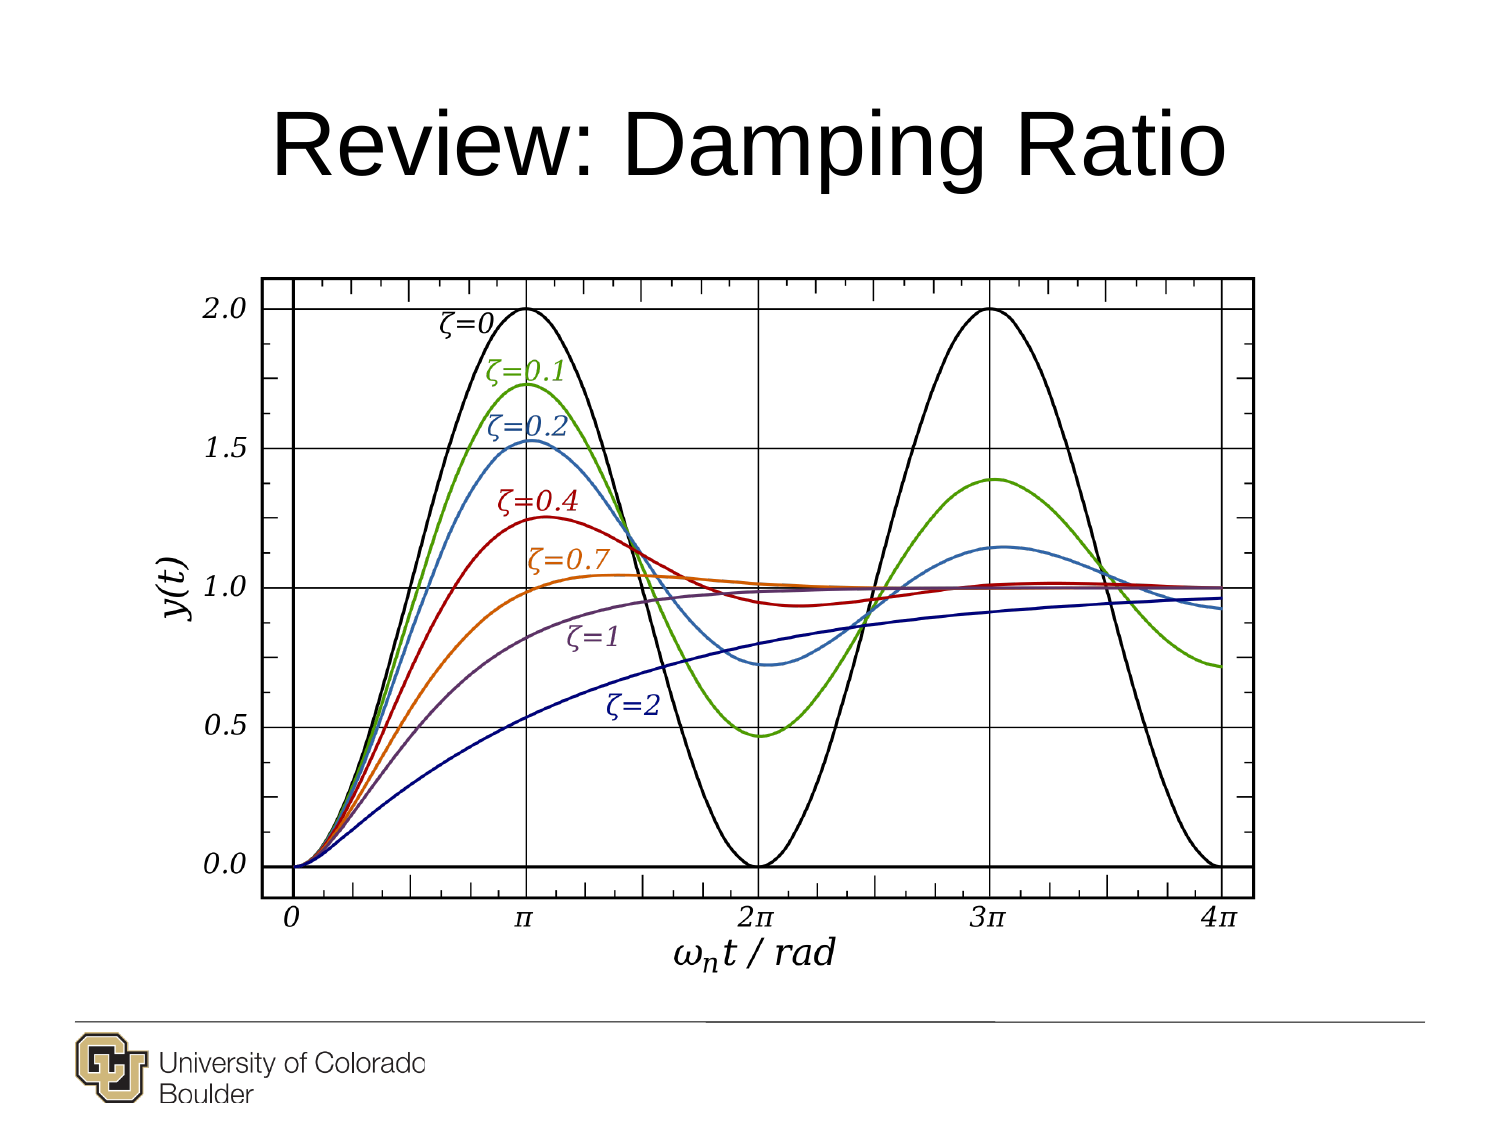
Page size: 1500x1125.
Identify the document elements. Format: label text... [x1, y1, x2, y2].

picture [146, 263, 1261, 975]
title Review: Damping Ratio [75, 44, 1425, 233]
